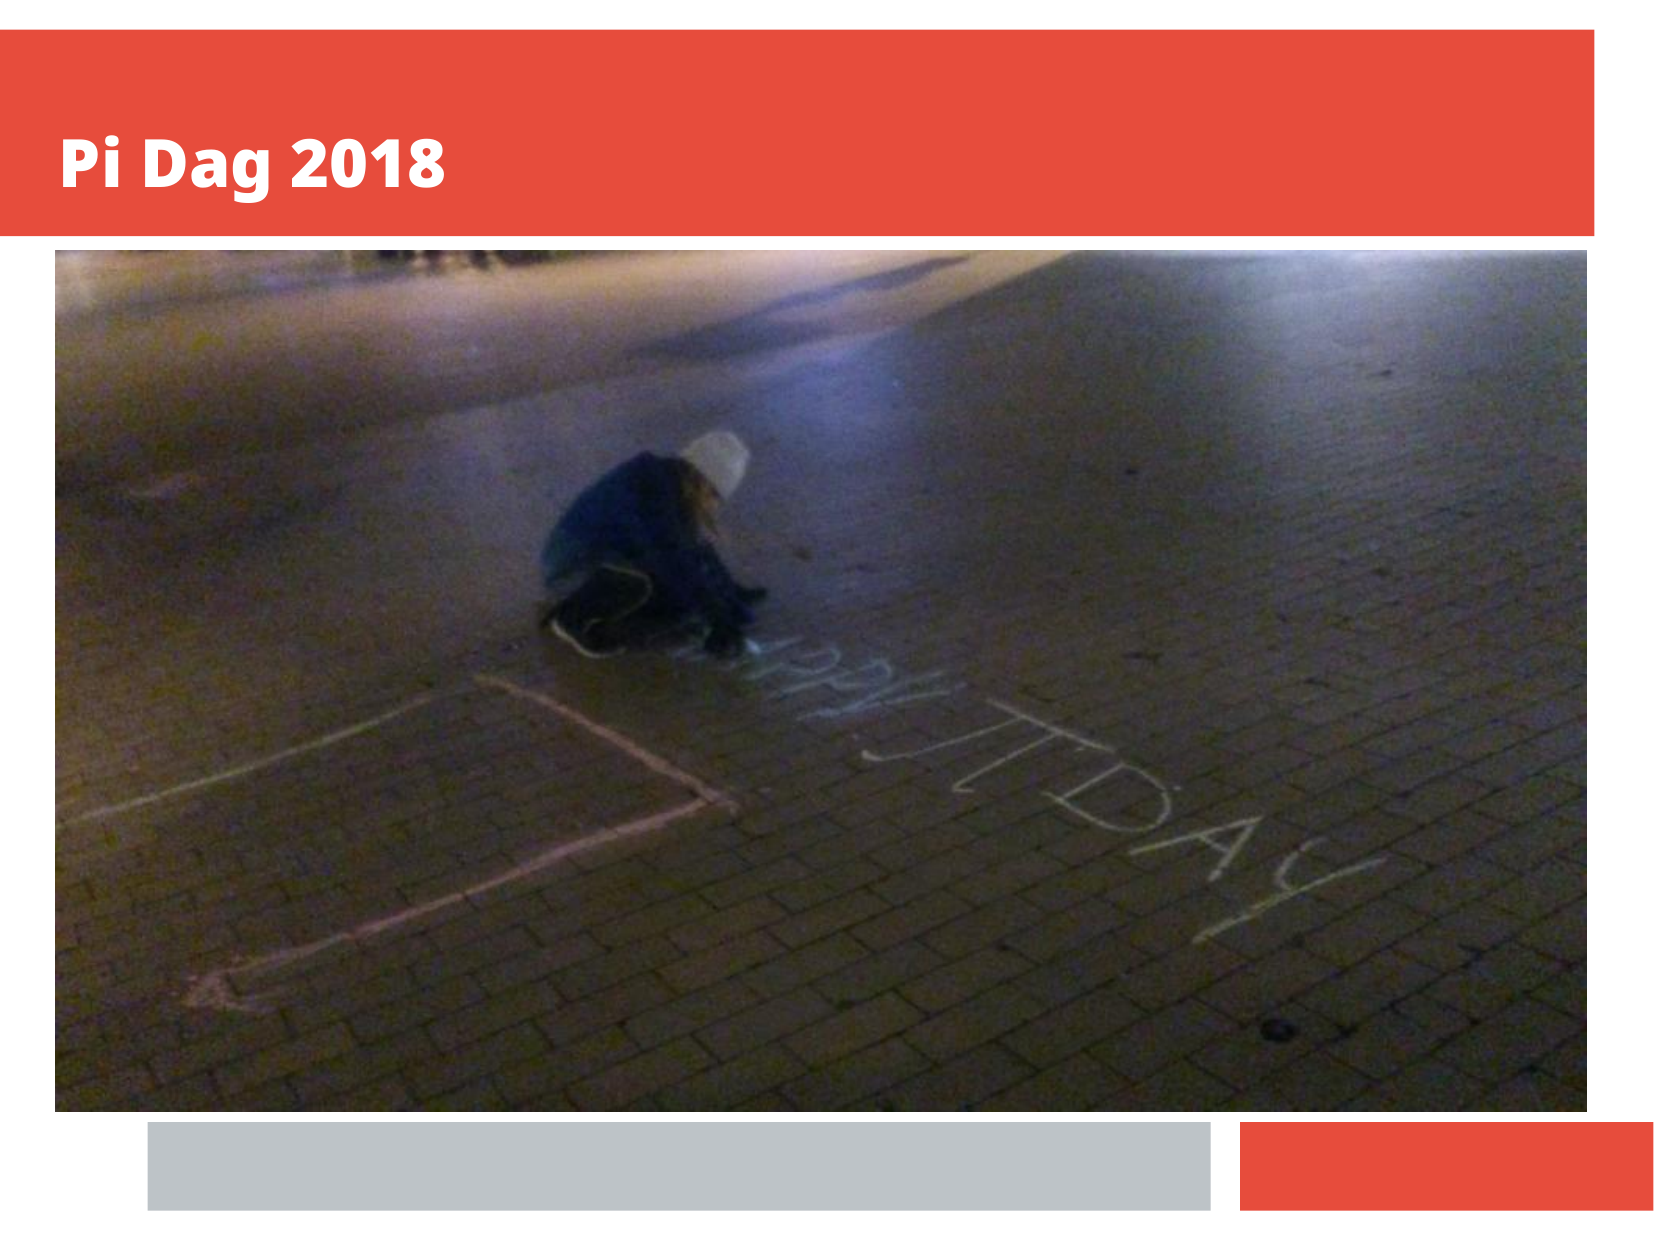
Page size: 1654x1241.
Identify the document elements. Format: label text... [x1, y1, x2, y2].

picture [55, 250, 1587, 1112]
title Pi Dag 2018 [59, 59, 1595, 207]
